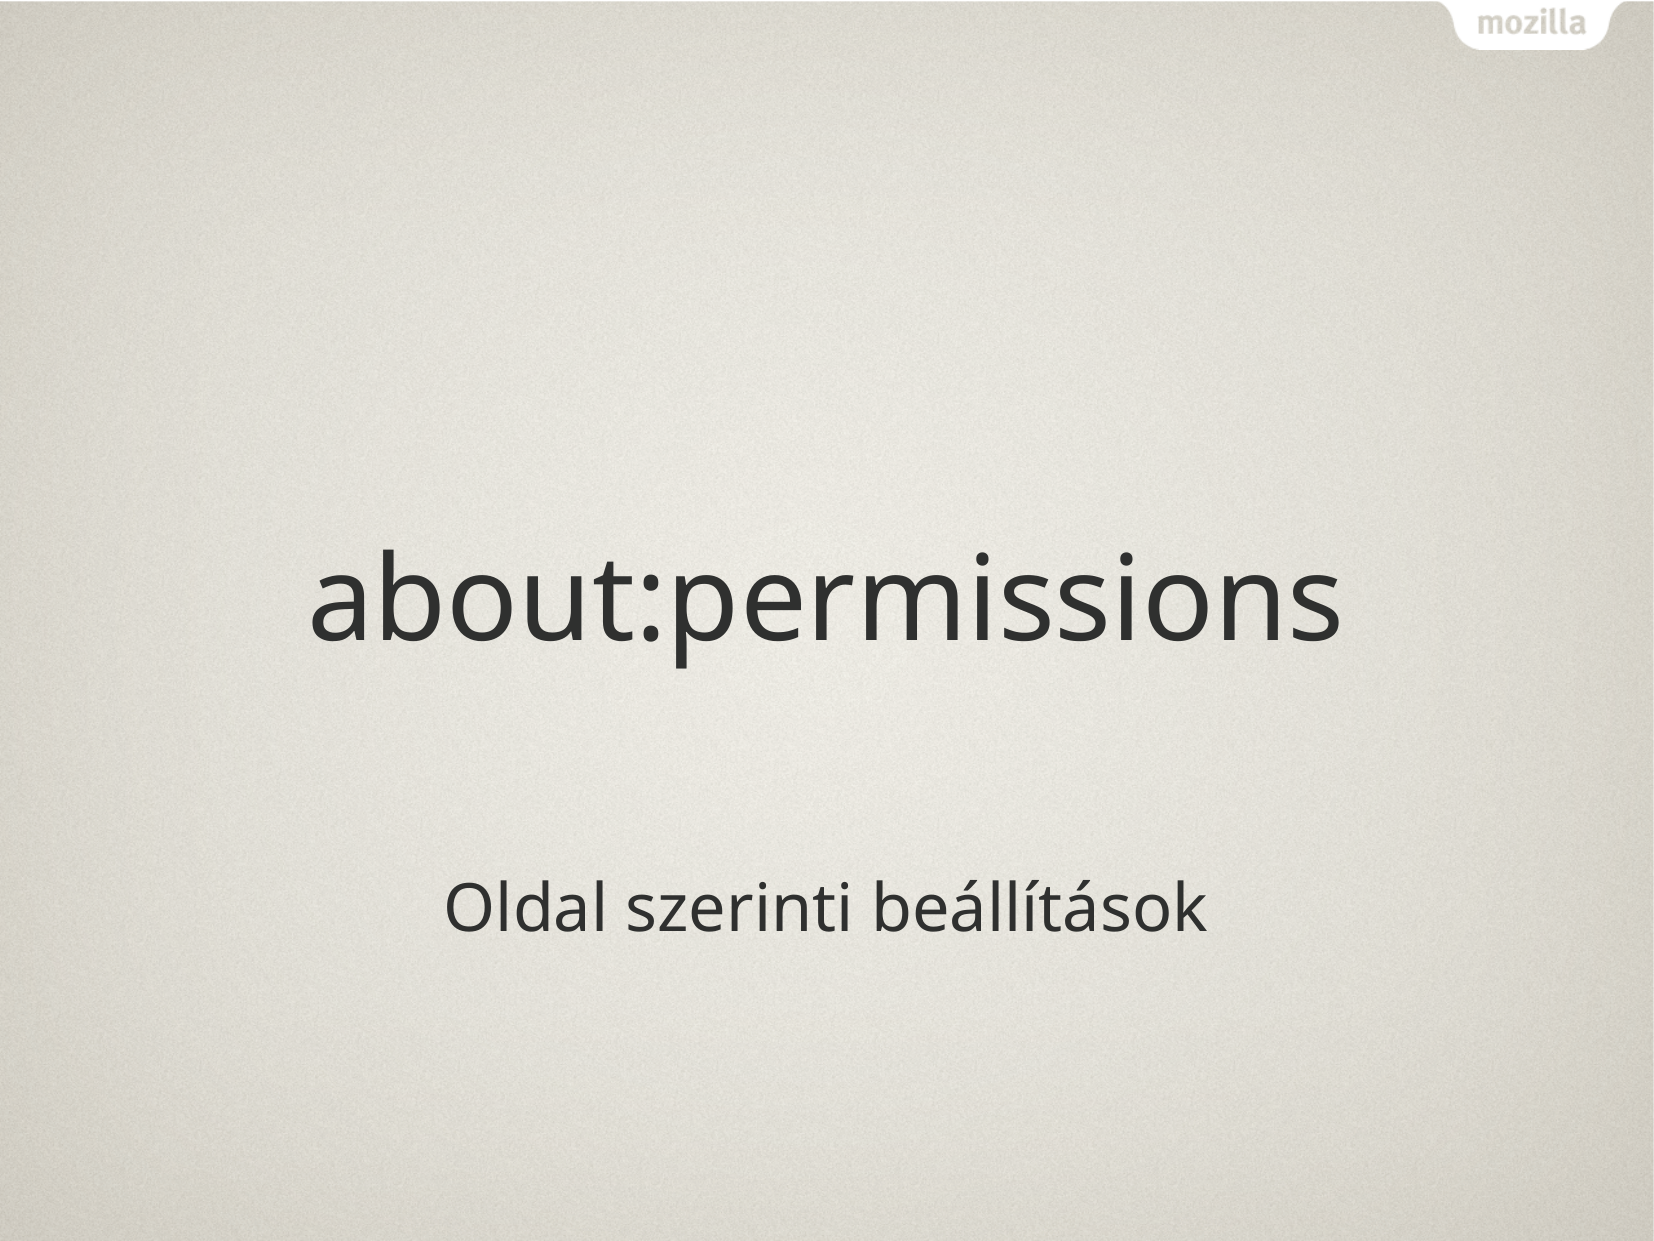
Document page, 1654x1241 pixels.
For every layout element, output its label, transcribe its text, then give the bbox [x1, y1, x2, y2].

subtitle Oldal szerinti beállítások [45, 645, 1609, 1164]
title about:permissions [45, 260, 1609, 645]
picture [0, 0, 1654, 1241]
